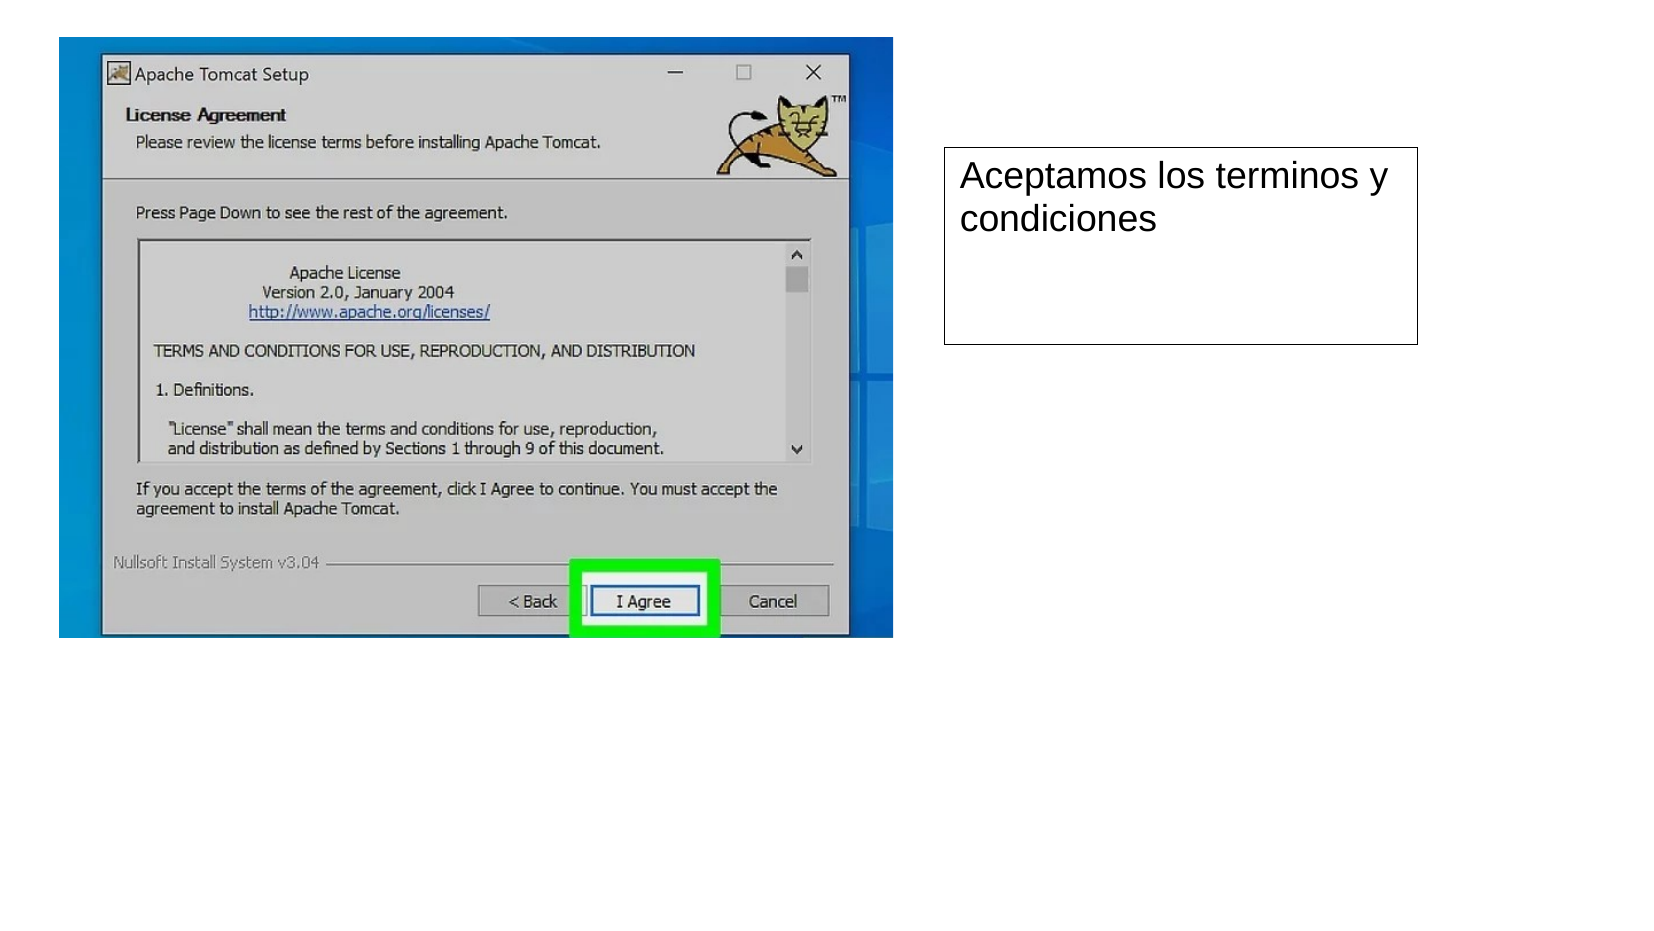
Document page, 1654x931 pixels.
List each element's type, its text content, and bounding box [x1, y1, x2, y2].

picture [96, 37, 894, 638]
text_box Aceptamos los terminos y condiciones [944, 147, 1418, 345]
